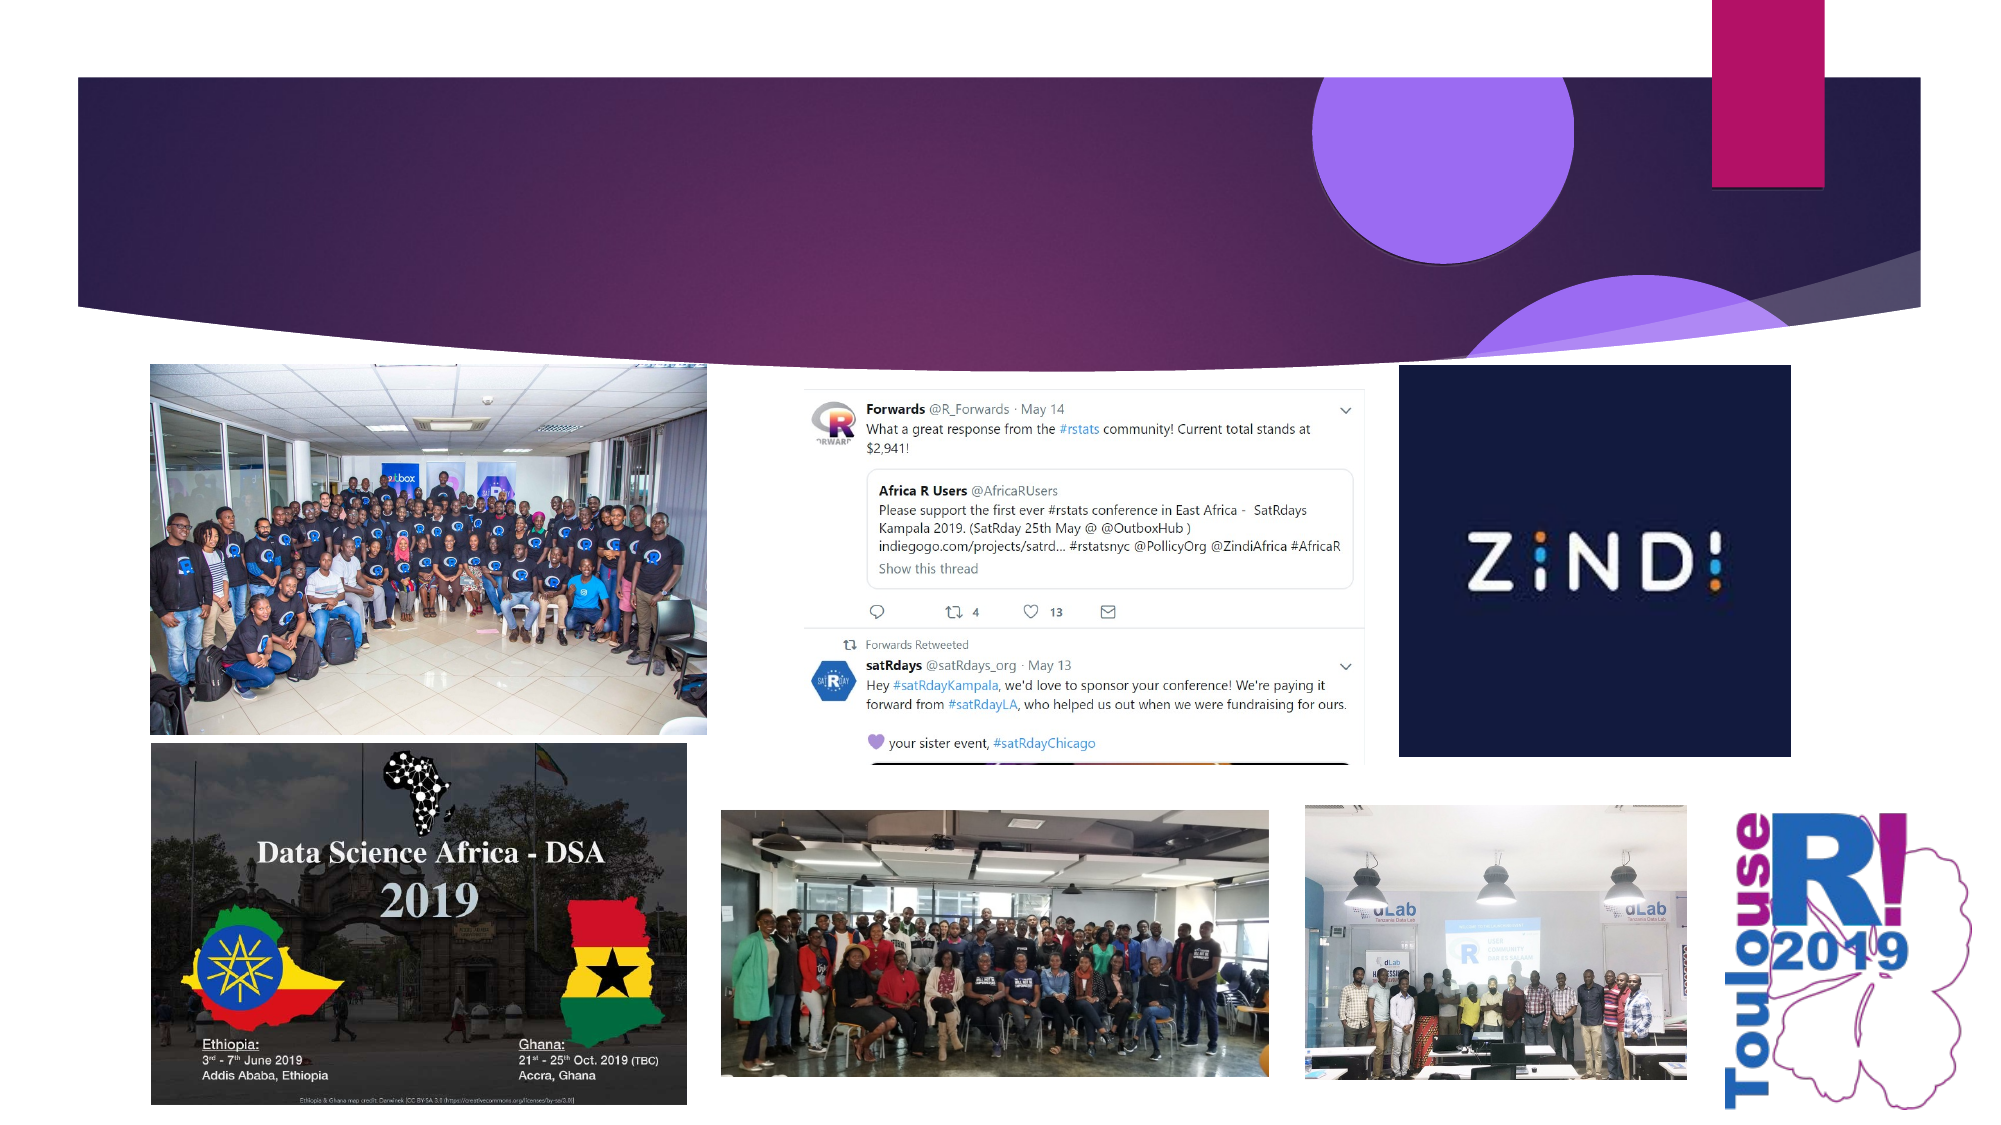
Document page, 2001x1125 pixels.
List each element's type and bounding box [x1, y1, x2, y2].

picture [804, 389, 1365, 765]
picture [1399, 365, 1791, 757]
picture [79, 78, 1920, 371]
picture [1305, 805, 1687, 1080]
picture [150, 364, 707, 735]
picture [1725, 779, 1972, 1110]
picture [1383, 250, 1401, 258]
picture [720, 810, 1269, 1077]
picture [151, 743, 687, 1105]
